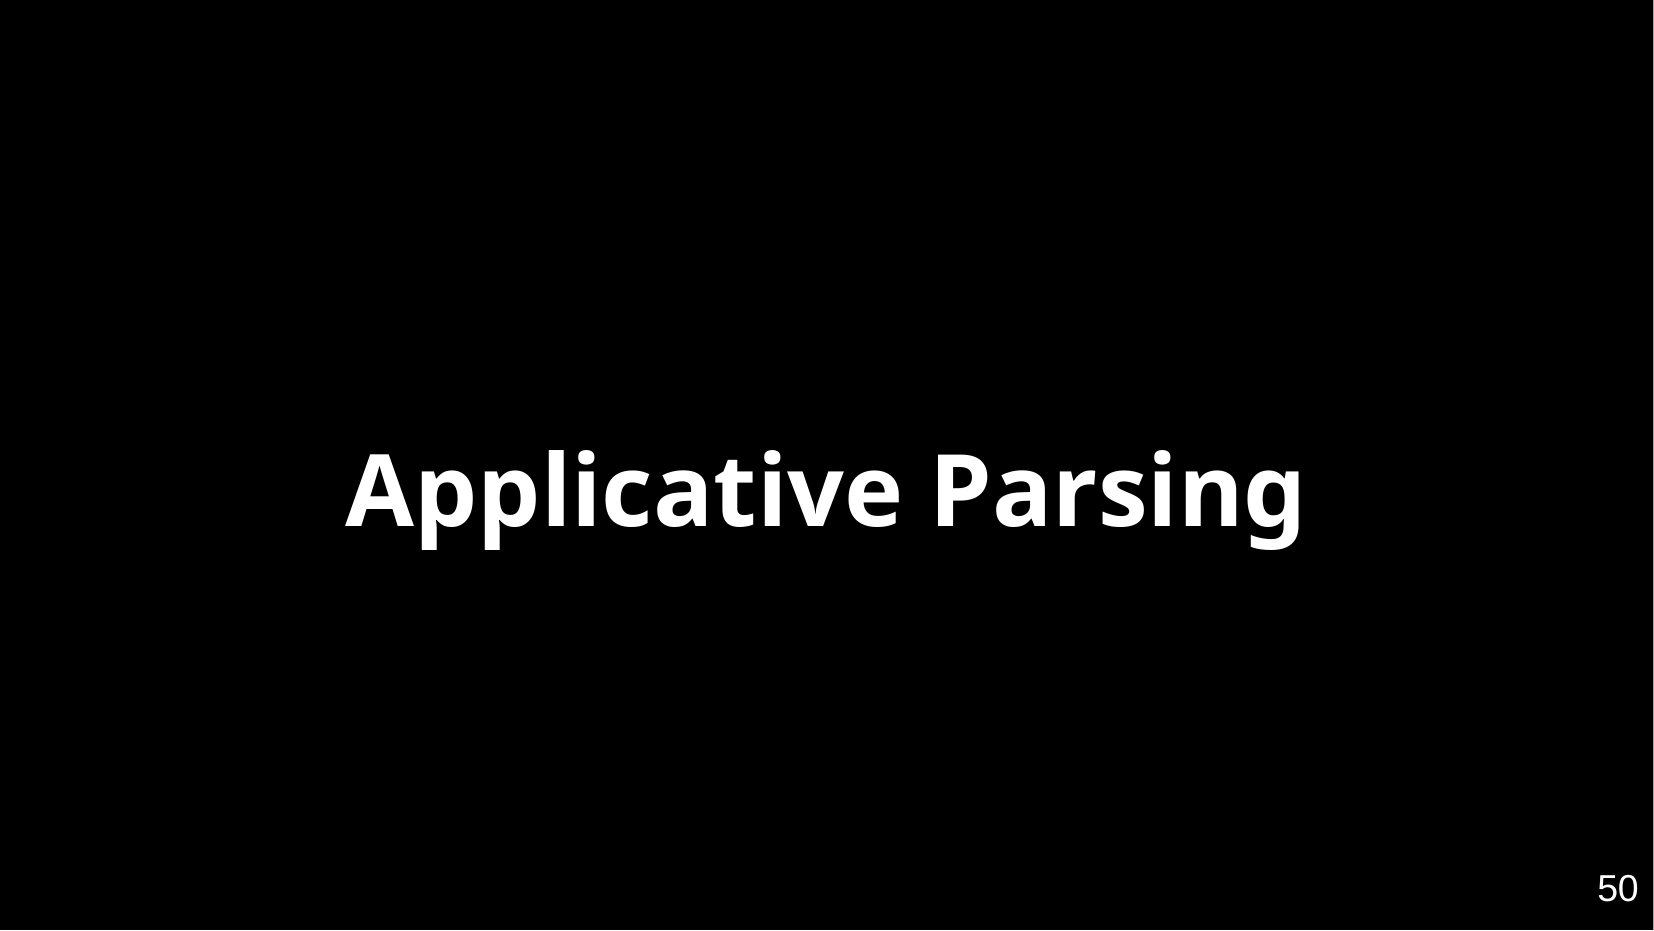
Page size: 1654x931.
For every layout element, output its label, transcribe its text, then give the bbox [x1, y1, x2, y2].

subtitle Applicative Parsing [82, 217, 1571, 758]
text_box <number> [1024, 860, 1654, 931]
